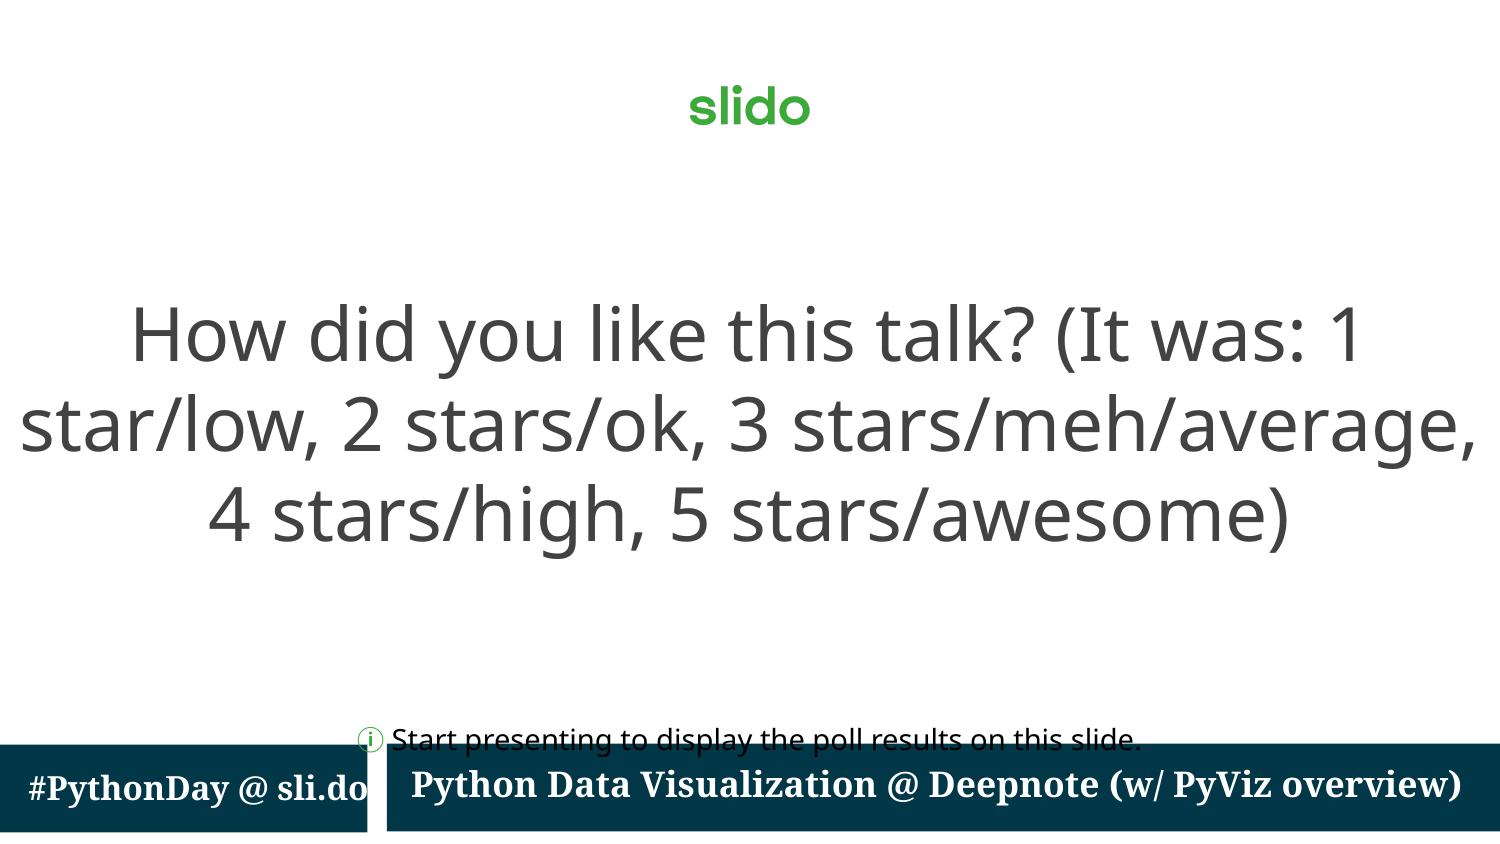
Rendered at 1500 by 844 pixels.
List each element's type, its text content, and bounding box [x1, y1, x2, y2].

text_box ⓘ Start presenting to display the poll results on this slide. [0, 633, 1500, 844]
text_box How did you like this talk? (It was: 1 star/low, 2 stars/ok, 3 stars/meh/average, 4 stars/high, 5 stars/awesome) [0, 210, 1500, 633]
text_box #PythonDay @ sli.do [16, 761, 408, 835]
text_box Python Data Visualization @ Deepnote (w/ PyViz overview) [400, 740, 1500, 826]
picture [678, 74, 822, 137]
